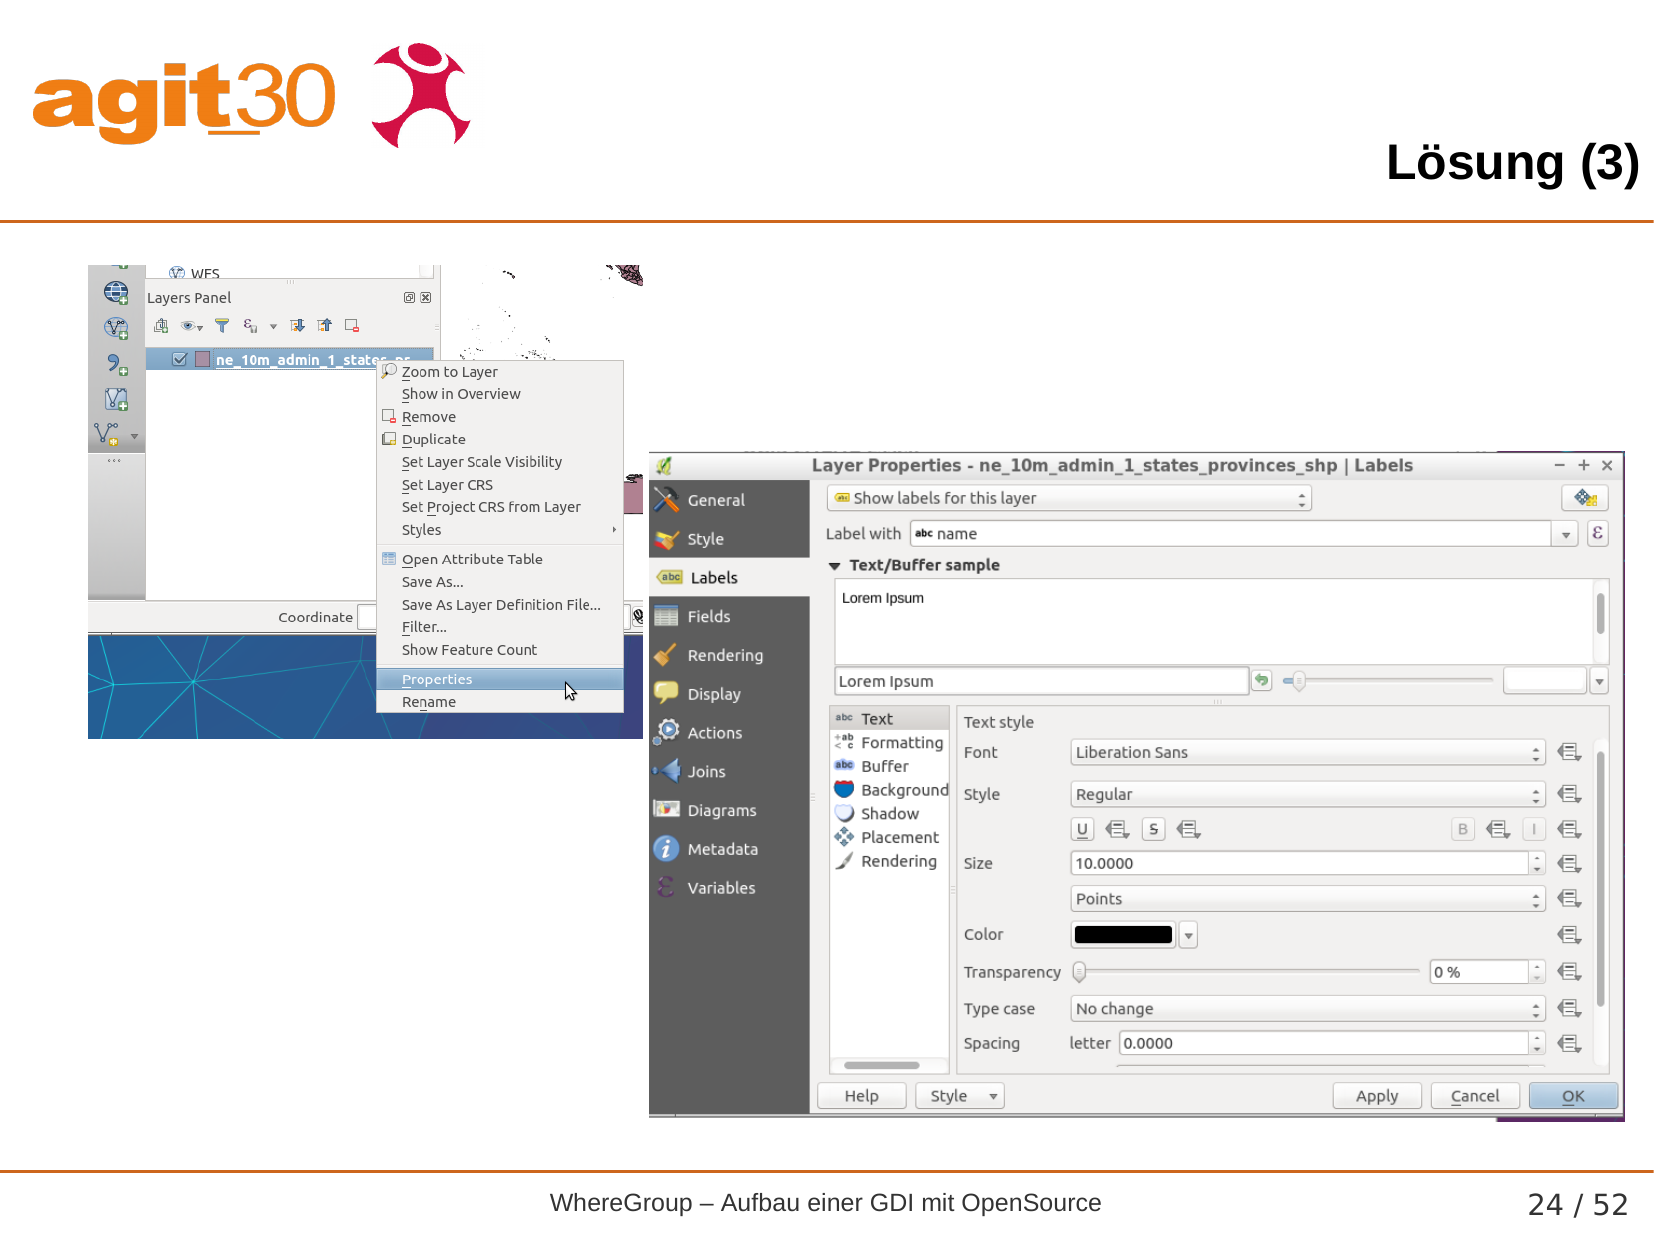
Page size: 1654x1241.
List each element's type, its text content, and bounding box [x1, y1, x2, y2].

picture [88, 265, 643, 739]
title Lösung (3) [253, 118, 1642, 207]
picture [29, 58, 340, 148]
picture [649, 451, 1625, 1123]
